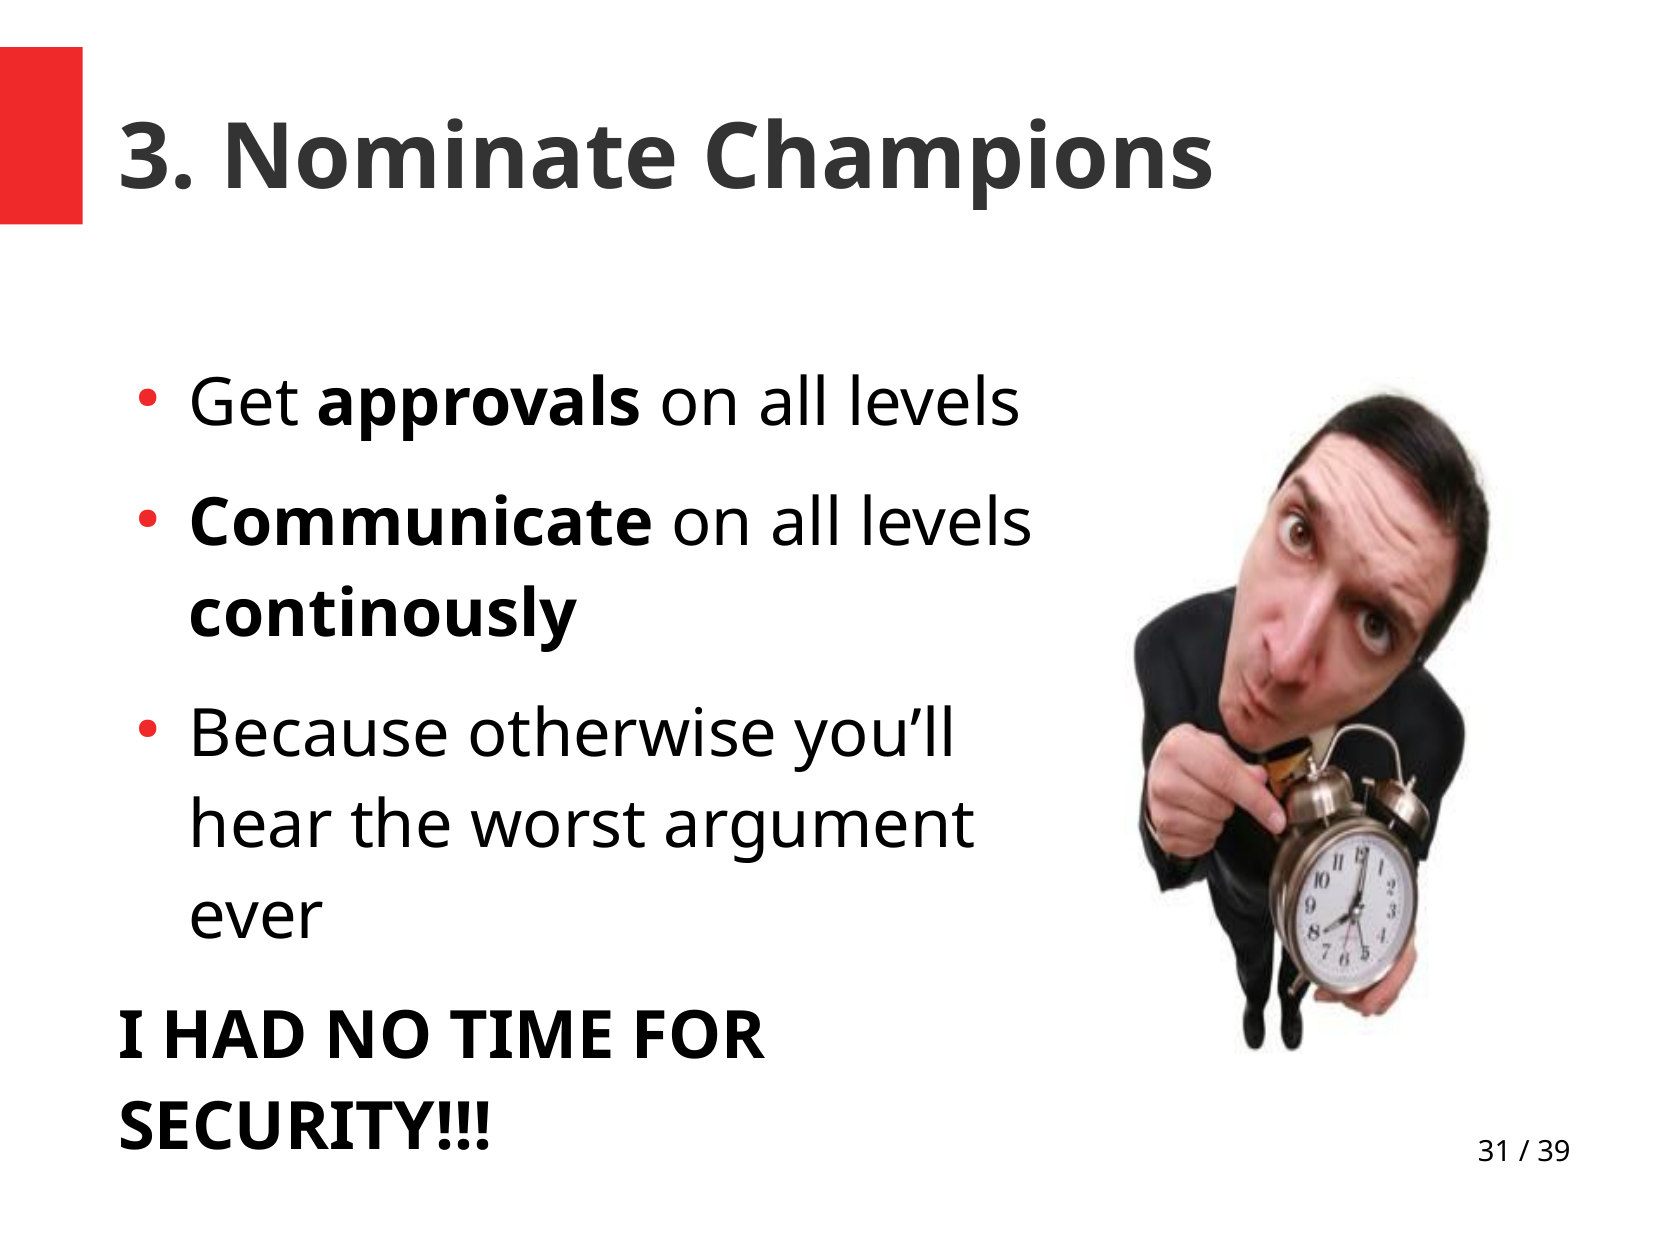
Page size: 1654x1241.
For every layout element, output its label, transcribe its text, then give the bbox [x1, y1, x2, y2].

title 3. Nominate Champions [118, 49, 1571, 257]
list Get approvals on all levels Communicate on all levels continously Because otherwise you’ll hear the worst argument ever I HAD NO TIME FOR SECURITY!!! [118, 354, 1075, 1074]
picture [1075, 377, 1560, 1063]
